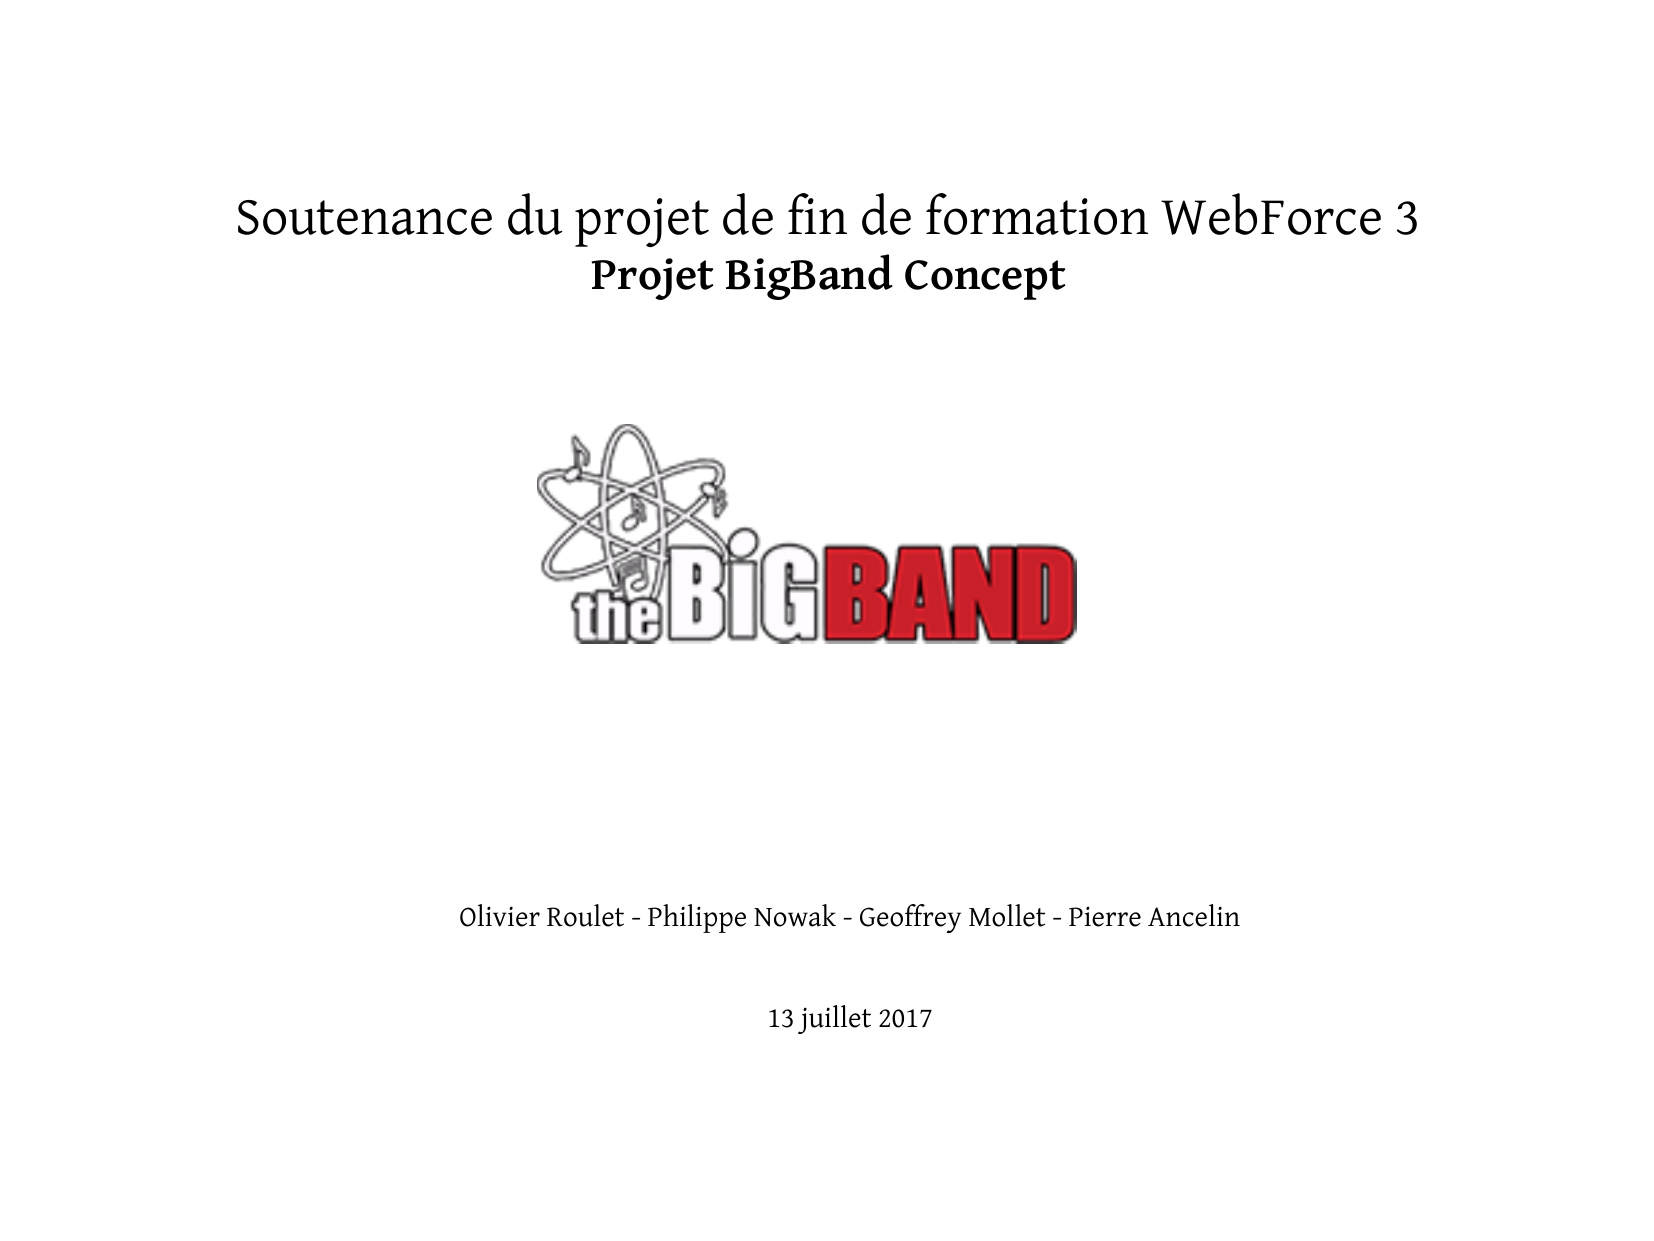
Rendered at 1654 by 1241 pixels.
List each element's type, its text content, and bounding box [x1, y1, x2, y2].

title Soutenance du projet de fin de formation WebForce 3 Projet BigBand Concept [85, 0, 1574, 445]
picture [537, 424, 1077, 644]
list Olivier Roulet - Philippe Nowak - Geoffrey Mollet - Pierre Ancelin 13 juillet 2017 [106, 664, 1595, 1138]
